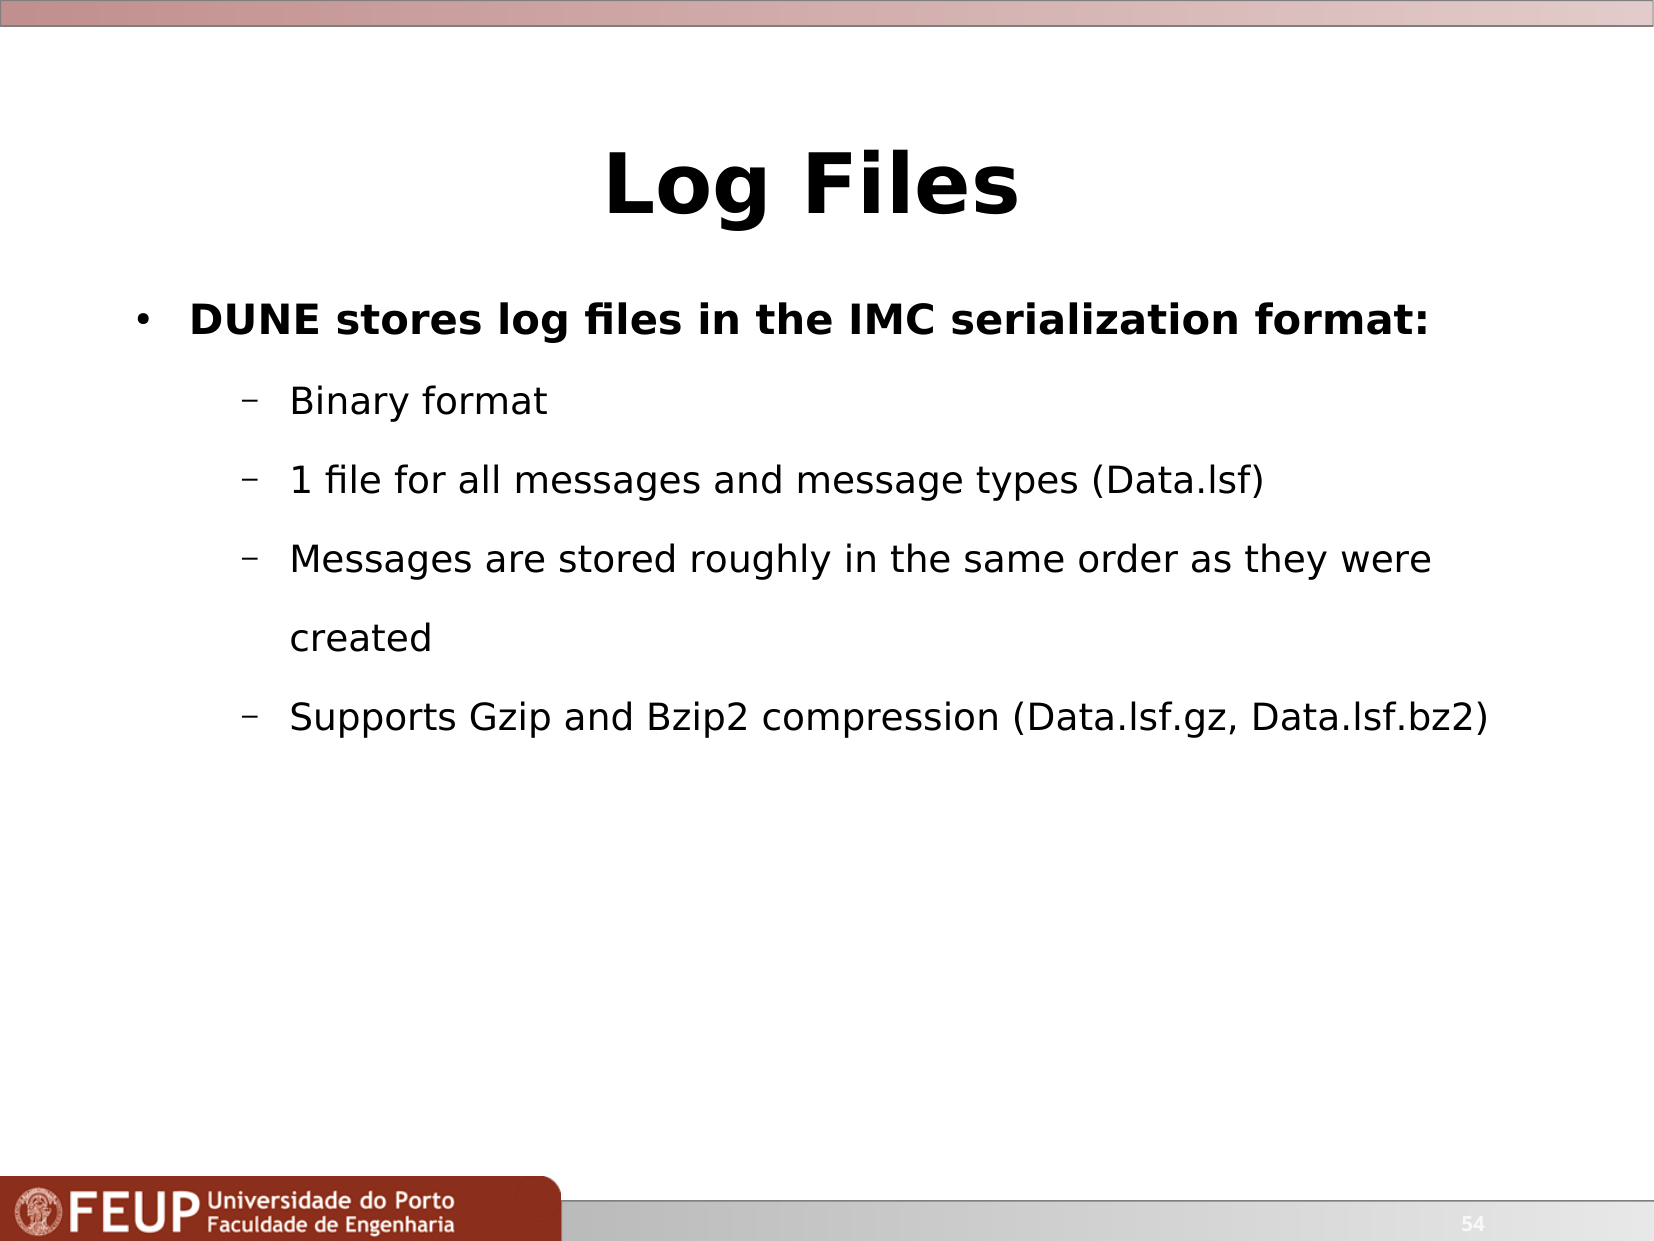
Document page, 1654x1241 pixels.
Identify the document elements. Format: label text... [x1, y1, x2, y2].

list DUNE stores log files in the IMC serialization format: Binary format 1 file for all messages and message types (Data.lsf) Messages are stored roughly in the same order as they were created Supports Gzip and Bzip2 compression (Data.lsf.gz, Data.lsf.bz2) [118, 296, 1571, 1016]
title Log Files [118, 100, 1506, 269]
picture [0, 1176, 561, 1241]
